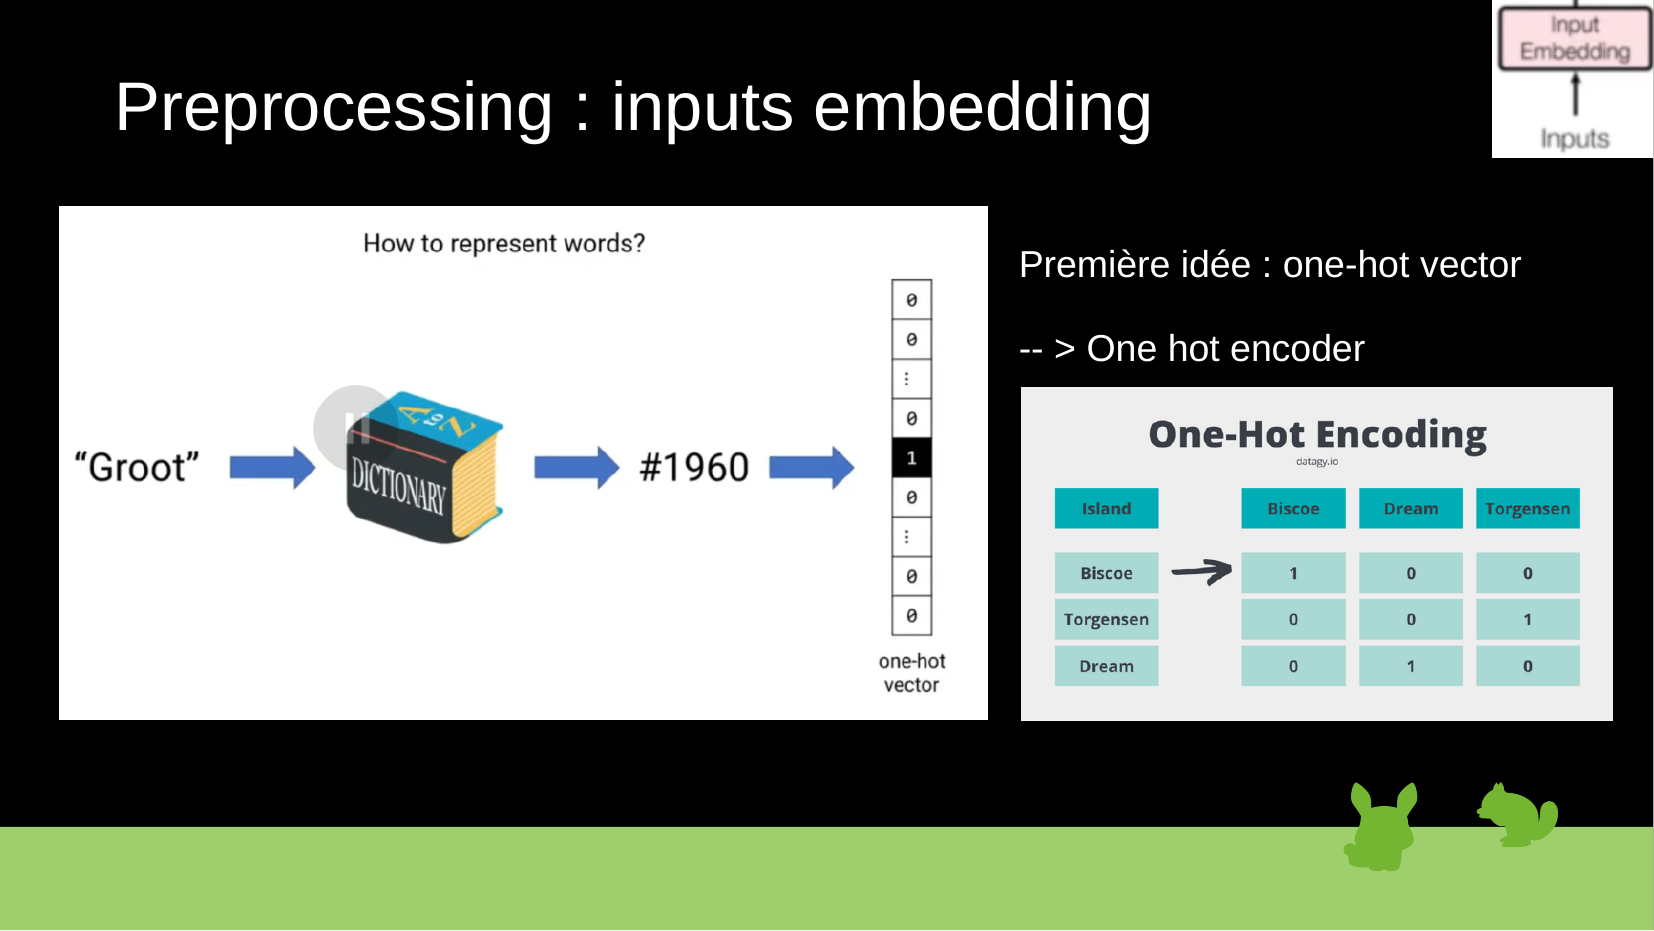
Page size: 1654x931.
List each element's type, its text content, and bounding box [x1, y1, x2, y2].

picture [1021, 387, 1613, 721]
picture [59, 206, 988, 720]
picture [1492, 0, 1654, 158]
title Preprocessing : inputs embedding [59, 67, 1211, 145]
text_box Première idée : one-hot vector -- > One hot encoder [1003, 236, 1595, 378]
